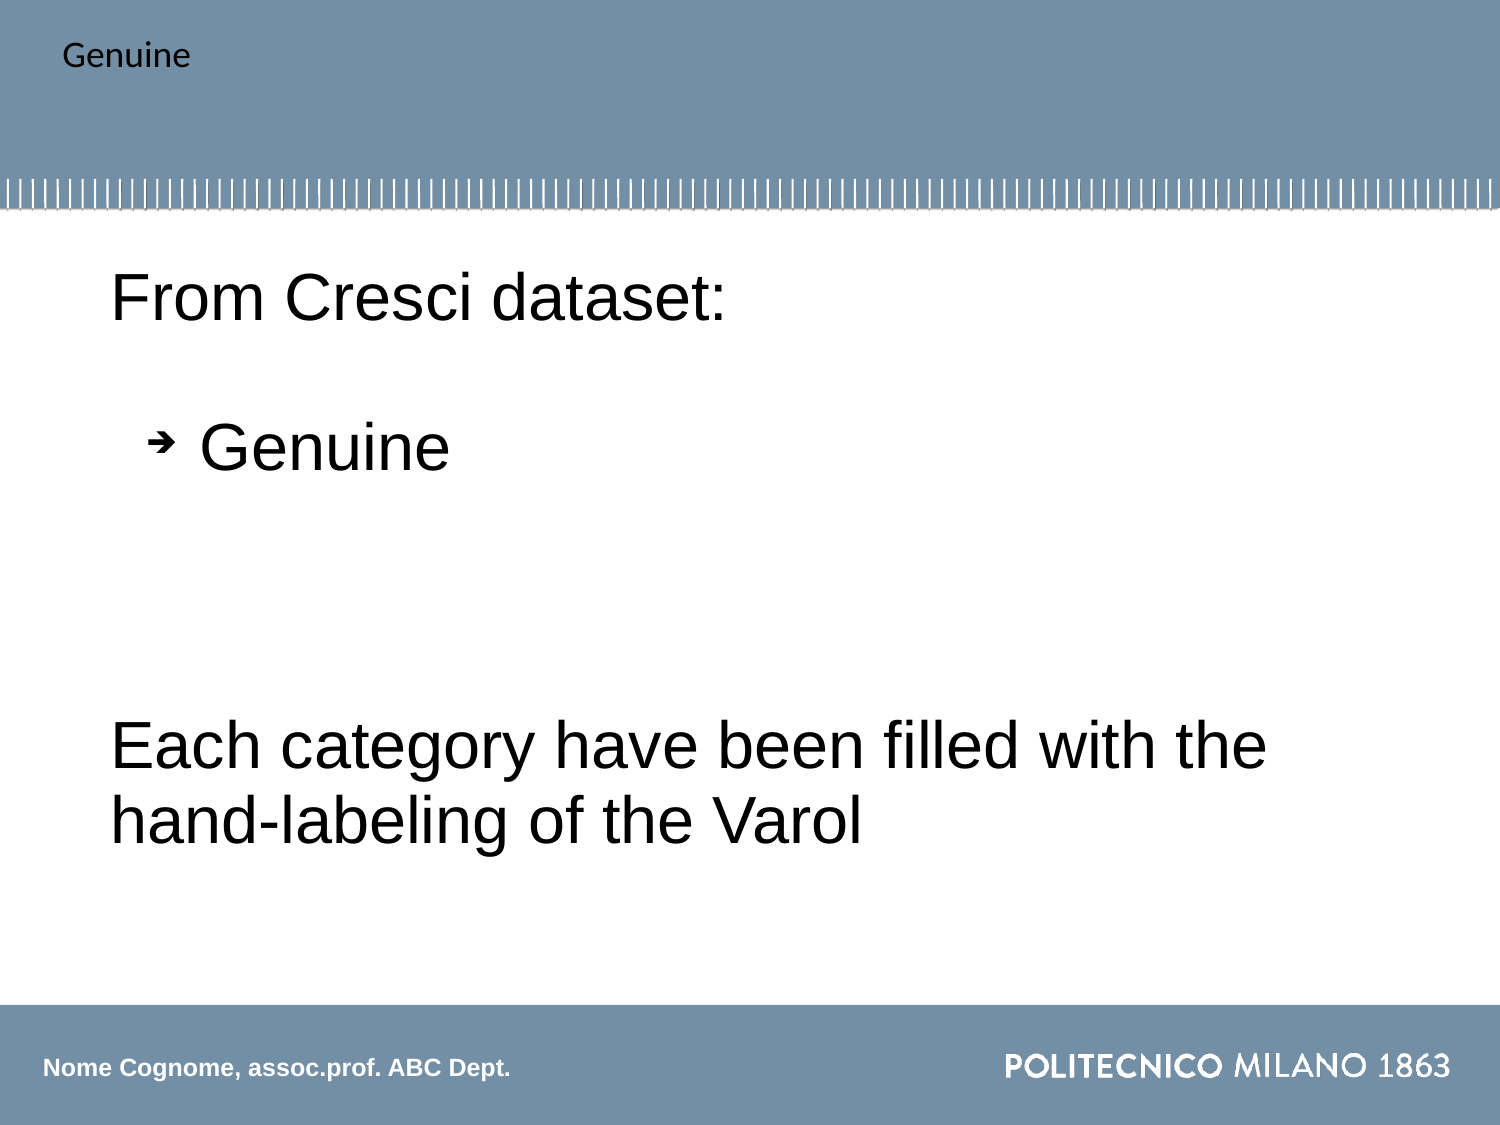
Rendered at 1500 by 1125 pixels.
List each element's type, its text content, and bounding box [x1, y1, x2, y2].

subtitle From Cresci dataset: Genuine Each category have been filled with the hand-labeling of the Varol [75, 262, 1441, 1005]
title Genuine [47, 22, 1455, 161]
picture [999, 1041, 1456, 1089]
